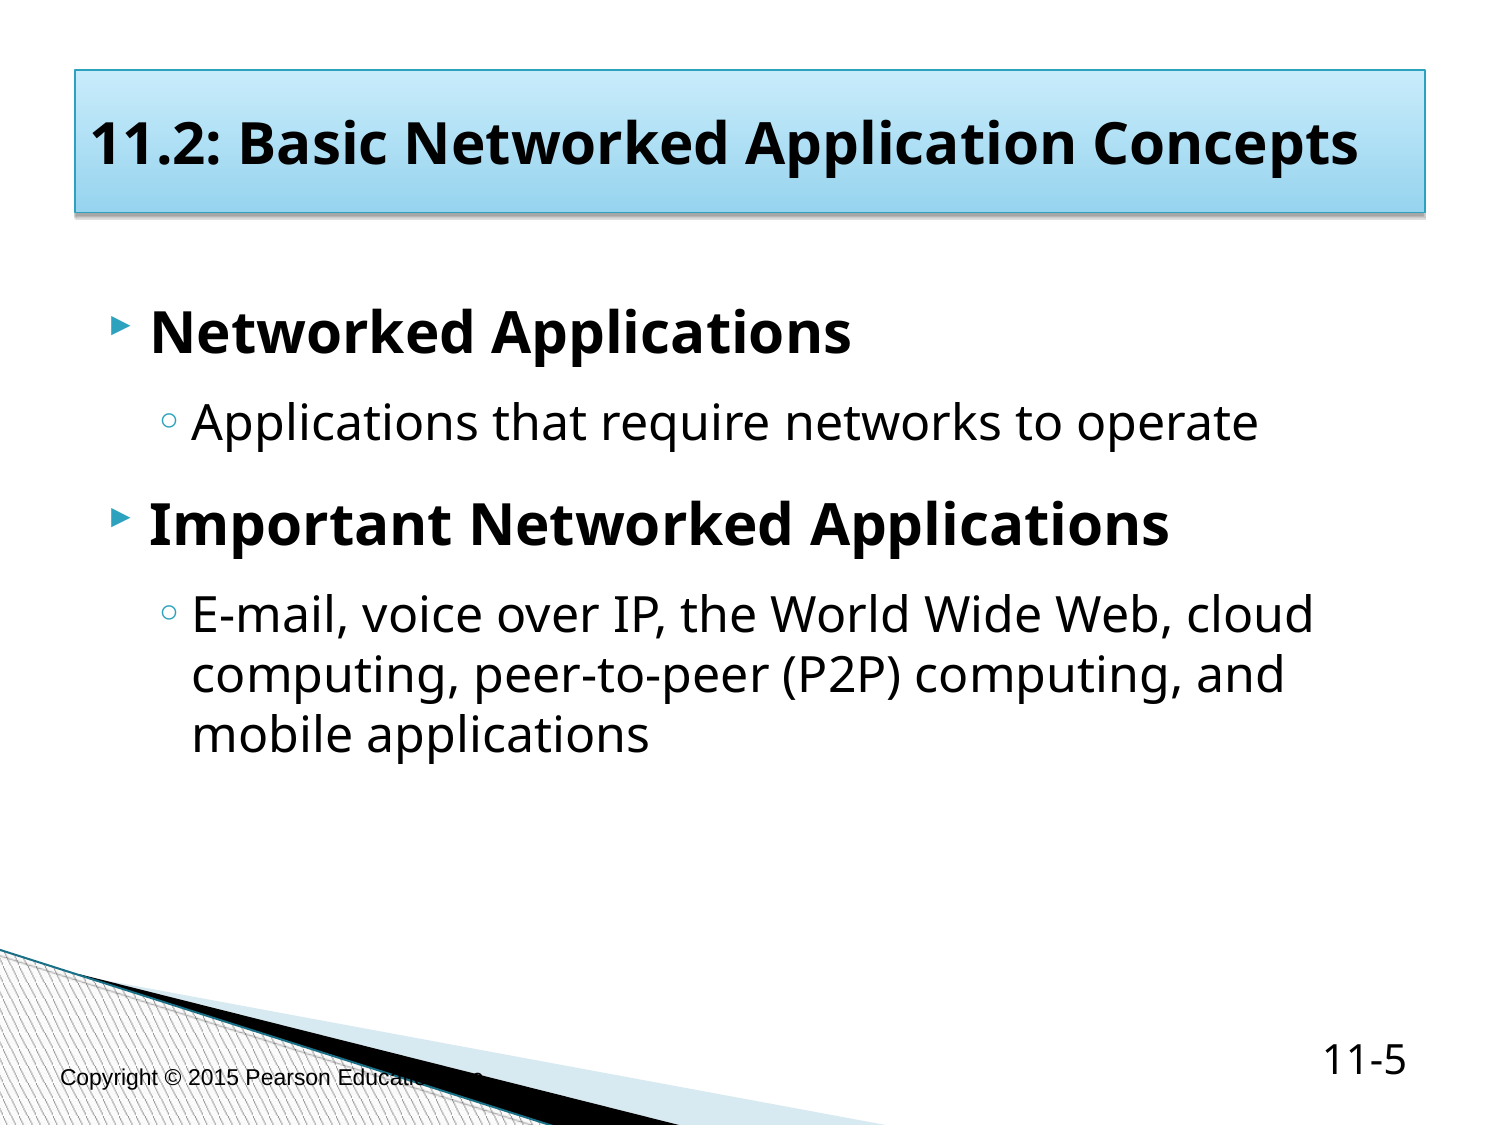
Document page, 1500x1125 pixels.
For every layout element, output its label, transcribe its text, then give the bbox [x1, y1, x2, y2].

footer Copyright © 2015 Pearson Education, Inc. [37, 1050, 513, 1098]
slide_number 11-<number> [1287, 1037, 1423, 1098]
title 11.2: Basic Networked Application Concepts [75, 70, 1425, 213]
list Networked Applications Applications that require networks to operate Important Networked Applications E-mail, voice over IP, the World Wide Web, cloud computing, peer-to-peer (P2P) computing, and mobile applications [75, 287, 1425, 986]
picture [0, 952, 543, 1125]
